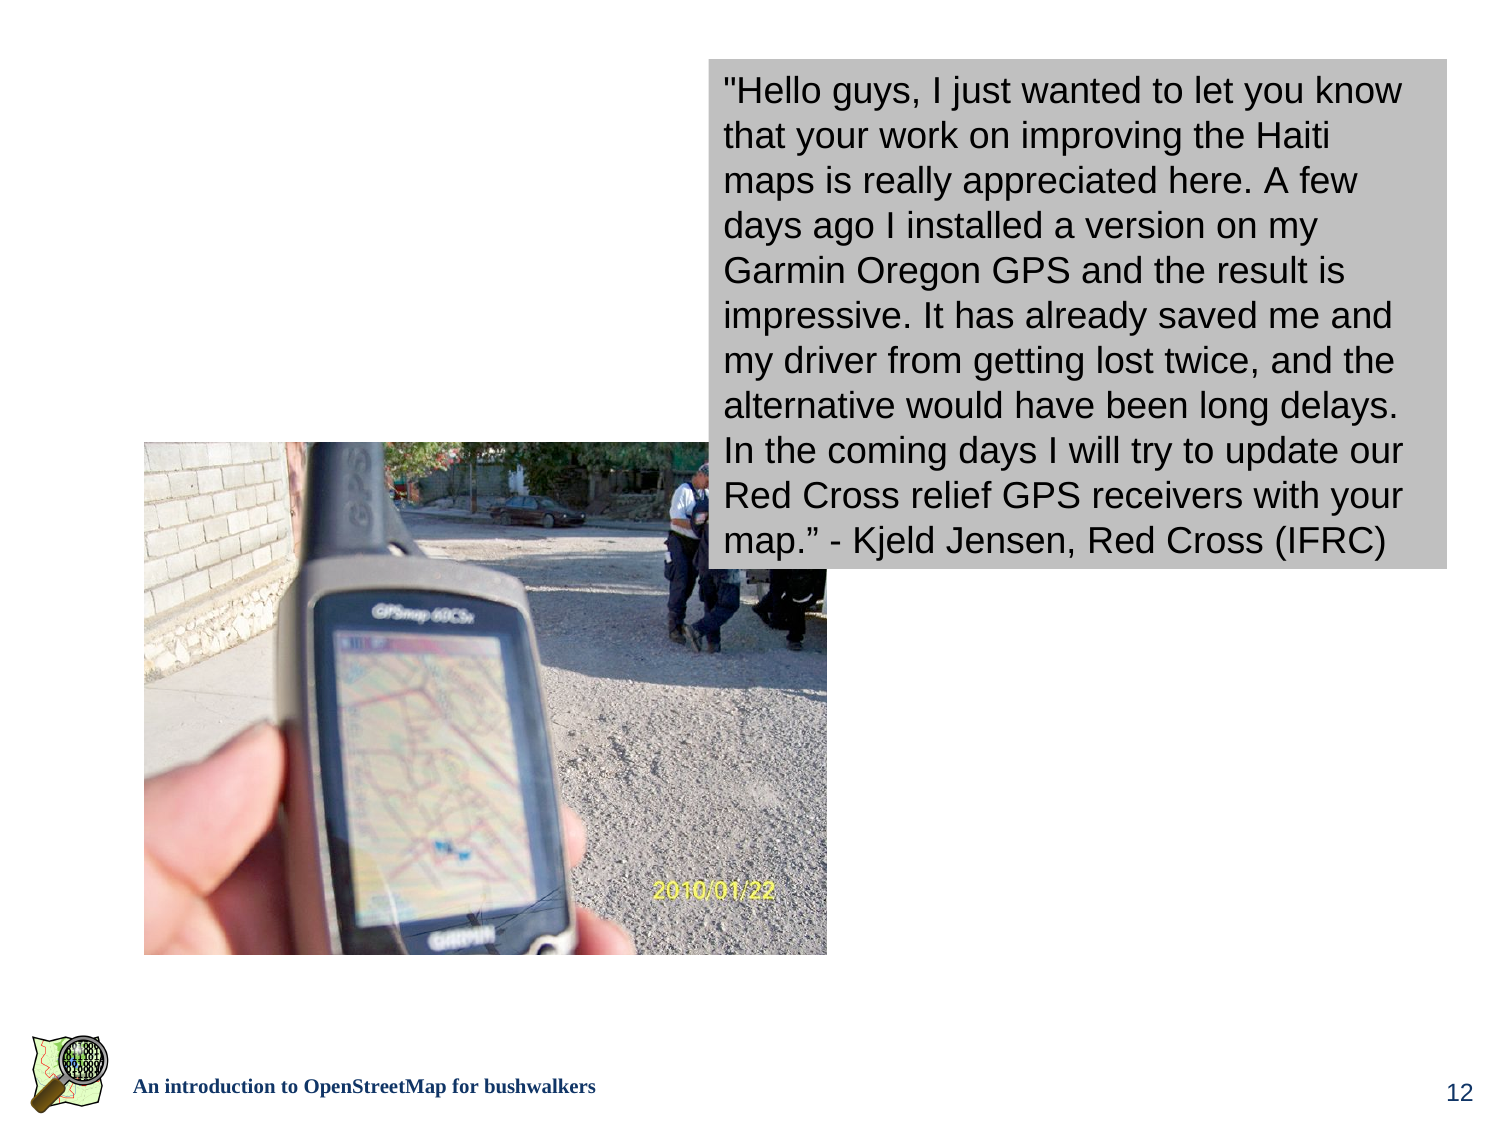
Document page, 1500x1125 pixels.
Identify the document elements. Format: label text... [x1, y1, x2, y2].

picture [144, 442, 827, 955]
picture [29, 1033, 110, 1114]
text_box "Hello guys, I just wanted to let you know that your work on improving the Haiti maps is really appreciated here. A few days ago I installed a version on my Garmin Oregon GPS and the result is impressive. It has already saved me and my driver from getting lost twice, and the alternative would have been long delays. In the coming days I will try to update our Red Cross relief GPS receivers with your map.” - Kjeld Jensen, Red Cross (IFRC) [708, 59, 1447, 569]
